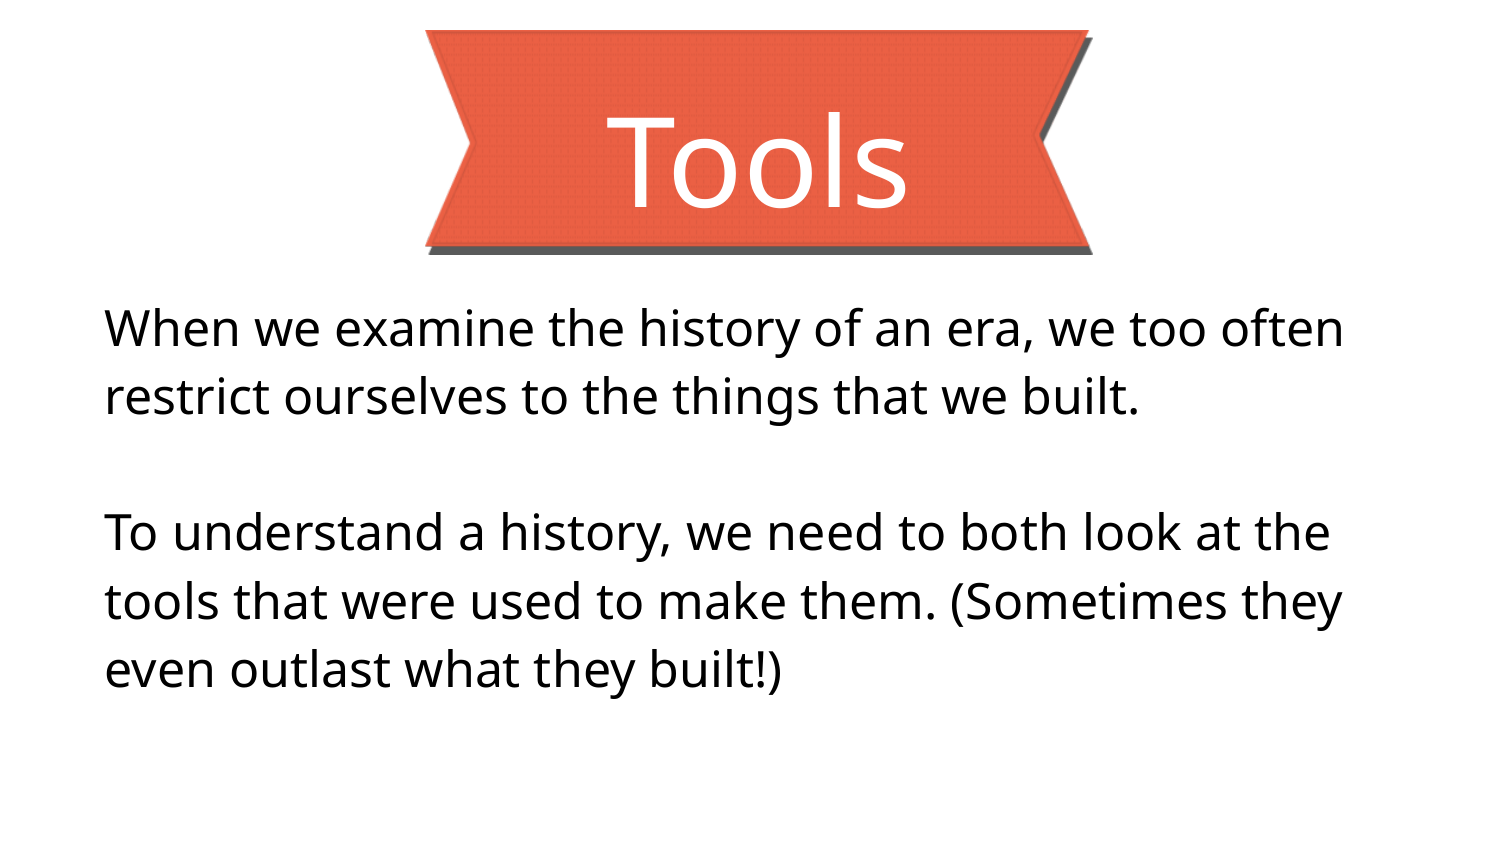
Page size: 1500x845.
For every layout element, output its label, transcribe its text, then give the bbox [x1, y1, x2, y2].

picture [425, 30, 1093, 75]
text_box When we examine the history of an era, we too often restrict ourselves to the things that we built. To understand a history, we need to both look at the tools that were used to make them. (Sometimes they even outlast what they built!) [90, 285, 1471, 709]
text_box Tools [422, 75, 1095, 285]
